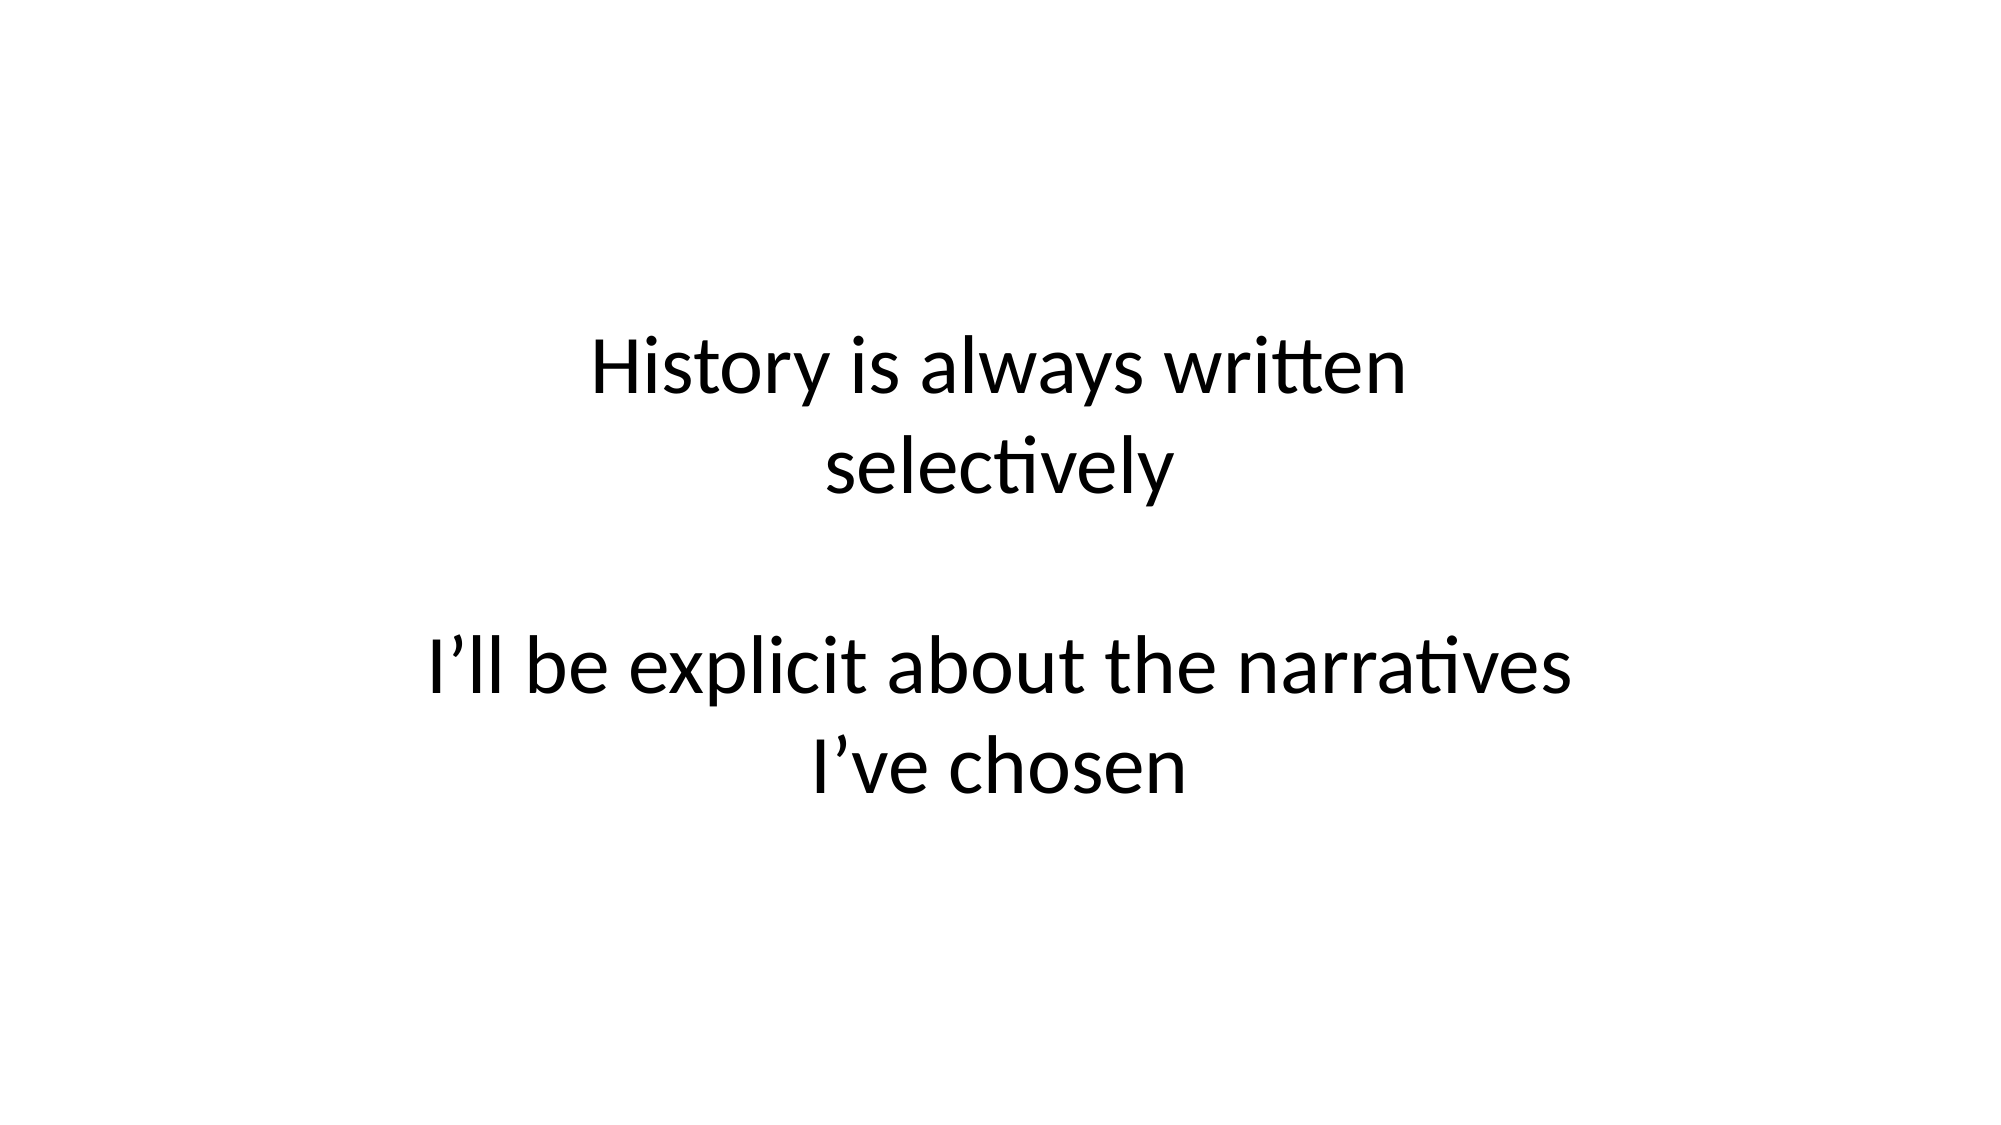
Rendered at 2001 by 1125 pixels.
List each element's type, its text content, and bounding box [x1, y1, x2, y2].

text_box History is always written selectively I’ll be explicit about the narratives I’ve chosen [399, 302, 1601, 823]
